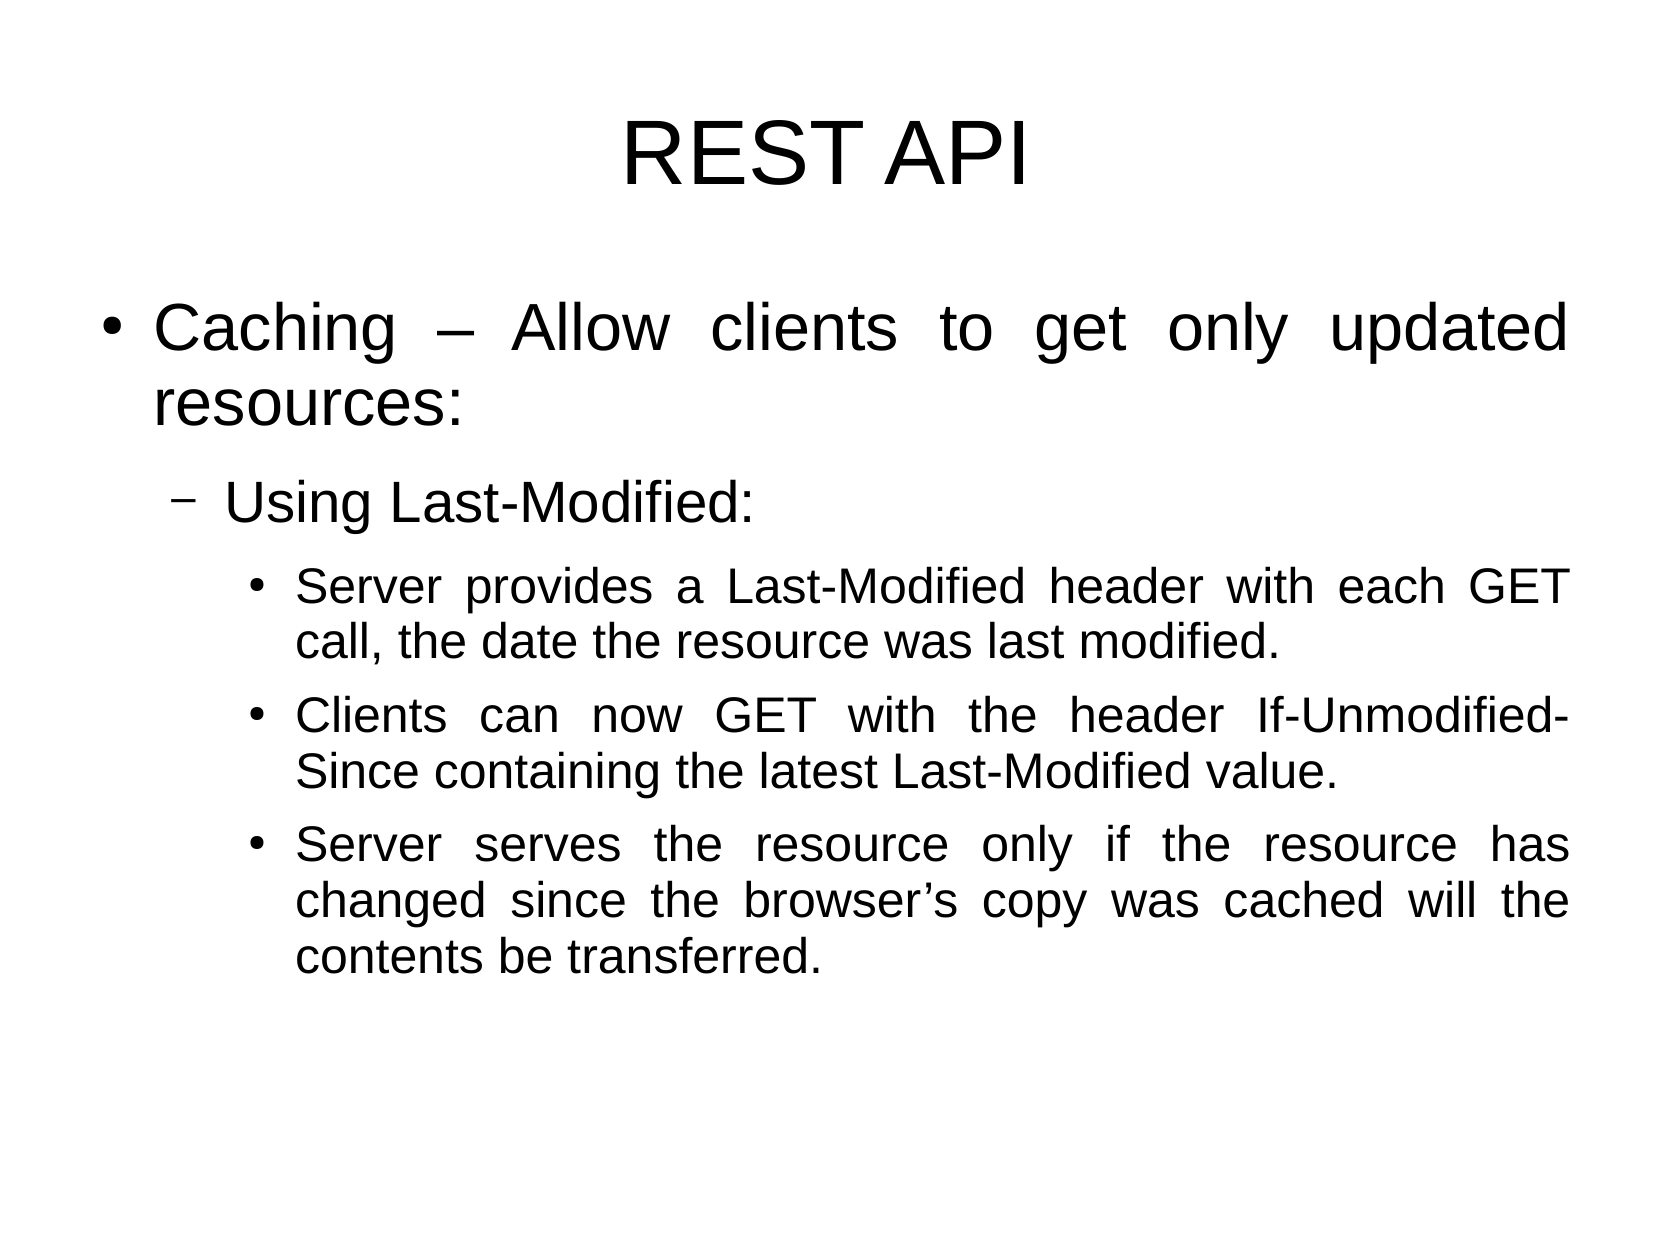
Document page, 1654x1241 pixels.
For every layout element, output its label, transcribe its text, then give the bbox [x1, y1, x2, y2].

list Caching – Allow clients to get only updated resources: Using Last-Modified: Server provides a Last-Modified header with each GET call, the date the resource was last modified. Clients can now GET with the header If-Unmodified-Since containing the latest Last-Modified value. Server serves the resource only if the resource has changed since the browser’s copy was cached will the contents be transferred. [82, 290, 1571, 1010]
title REST API [82, 49, 1571, 257]
